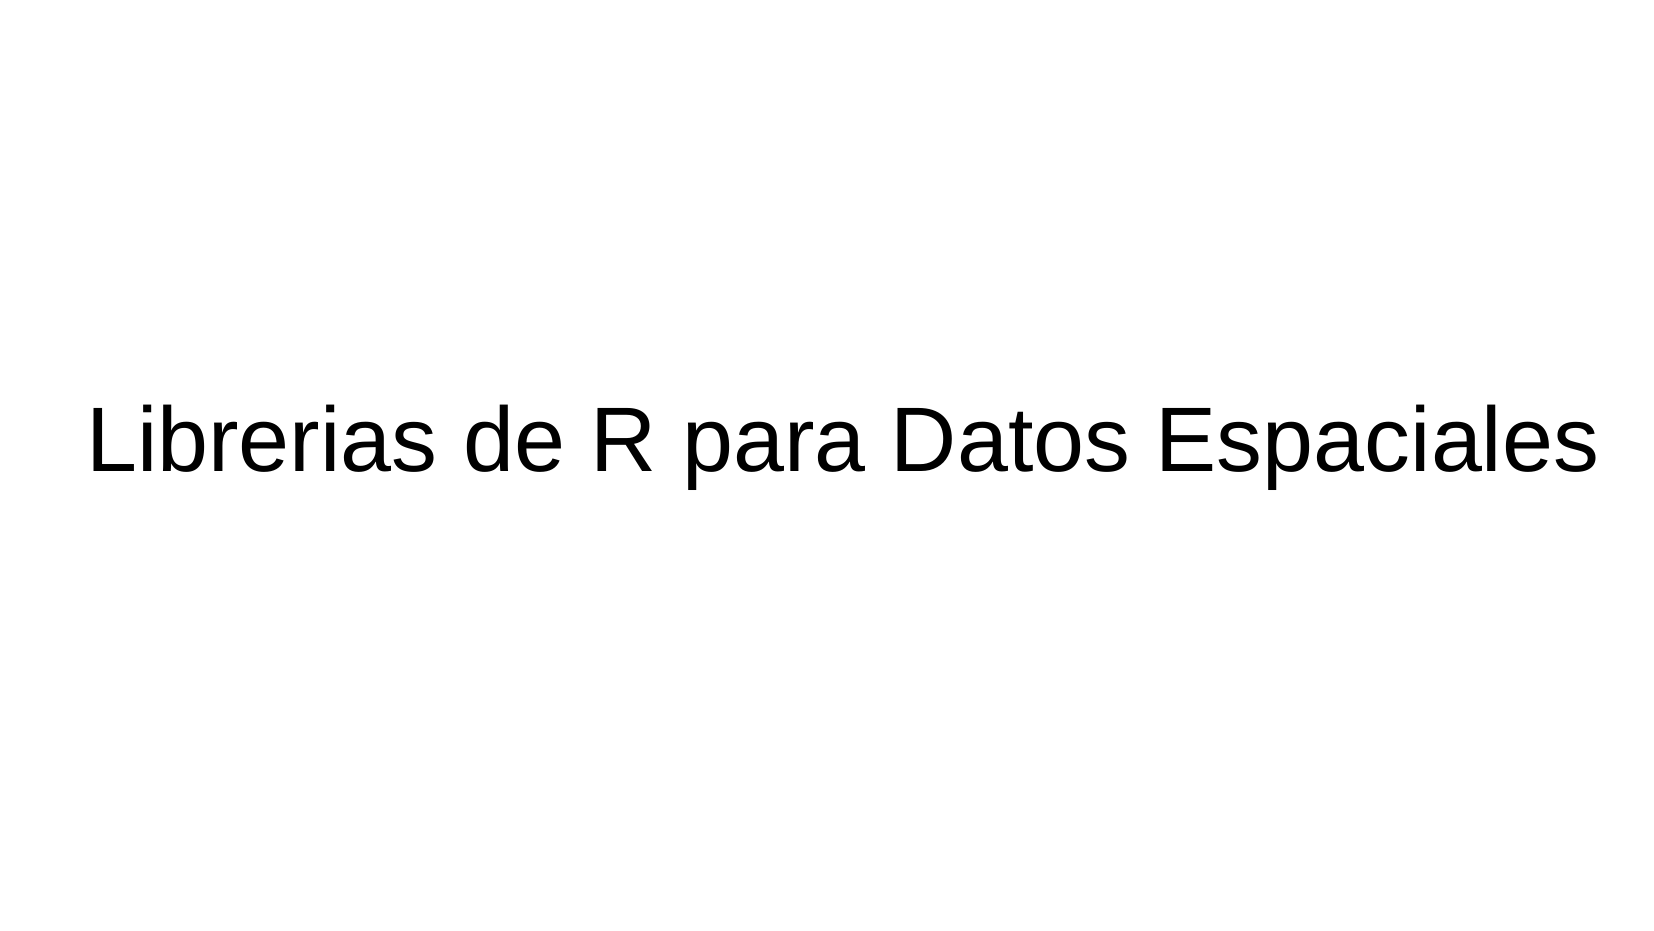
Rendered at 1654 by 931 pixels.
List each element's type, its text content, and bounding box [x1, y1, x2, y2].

title Librerias de R para Datos Espaciales [82, 337, 1606, 543]
